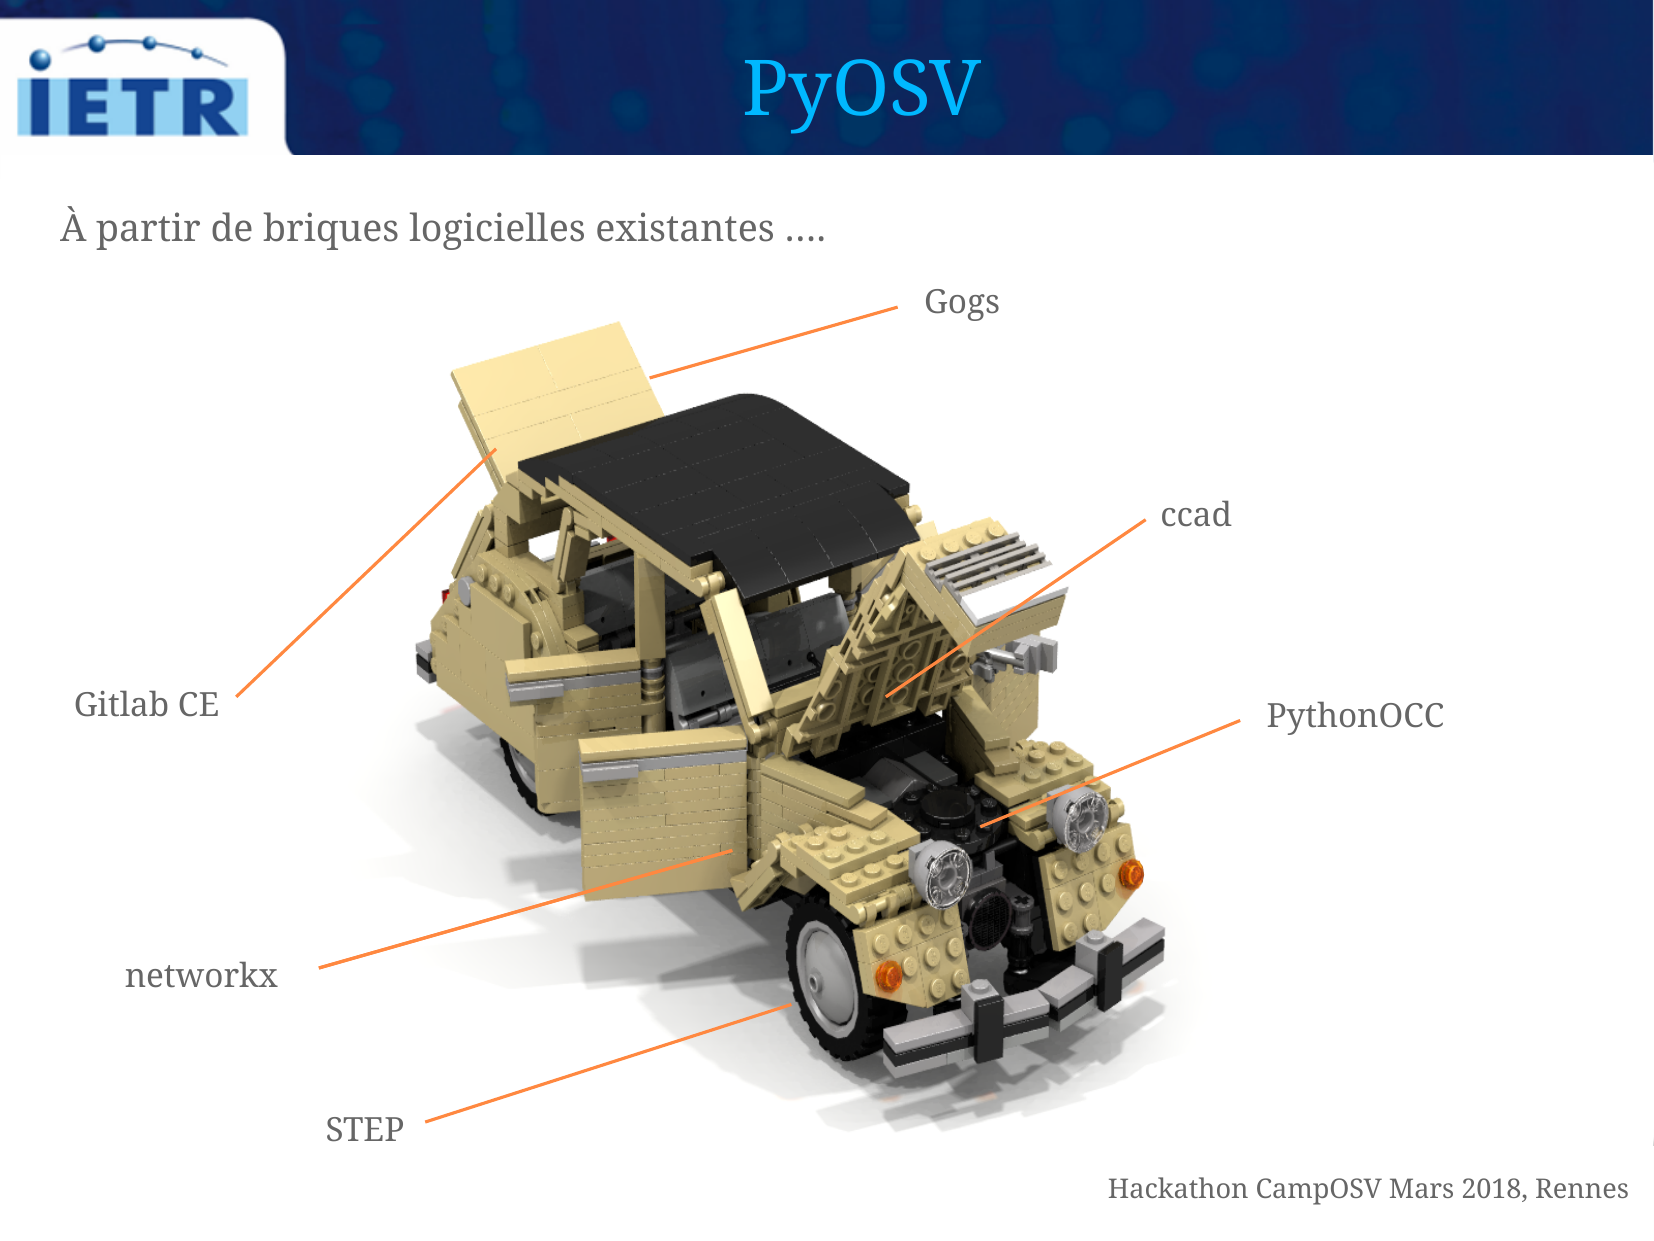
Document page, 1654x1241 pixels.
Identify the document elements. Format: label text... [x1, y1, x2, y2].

text_box PythonOCC [1251, 685, 1461, 745]
text_box PyOSV [727, 26, 1003, 157]
text_box networkx [110, 944, 319, 1004]
text_box ccad [1145, 483, 1355, 544]
text_box Hackathon CampOSV Mars 2018, Rennes [1093, 1162, 1618, 1219]
text_box À partir de briques logicielles existantes …. [35, 194, 796, 260]
text_box Gogs [909, 271, 1119, 331]
text_box Gitlab CE [59, 673, 268, 733]
text_box STEP [310, 1098, 520, 1159]
picture [0, 0, 1654, 1241]
